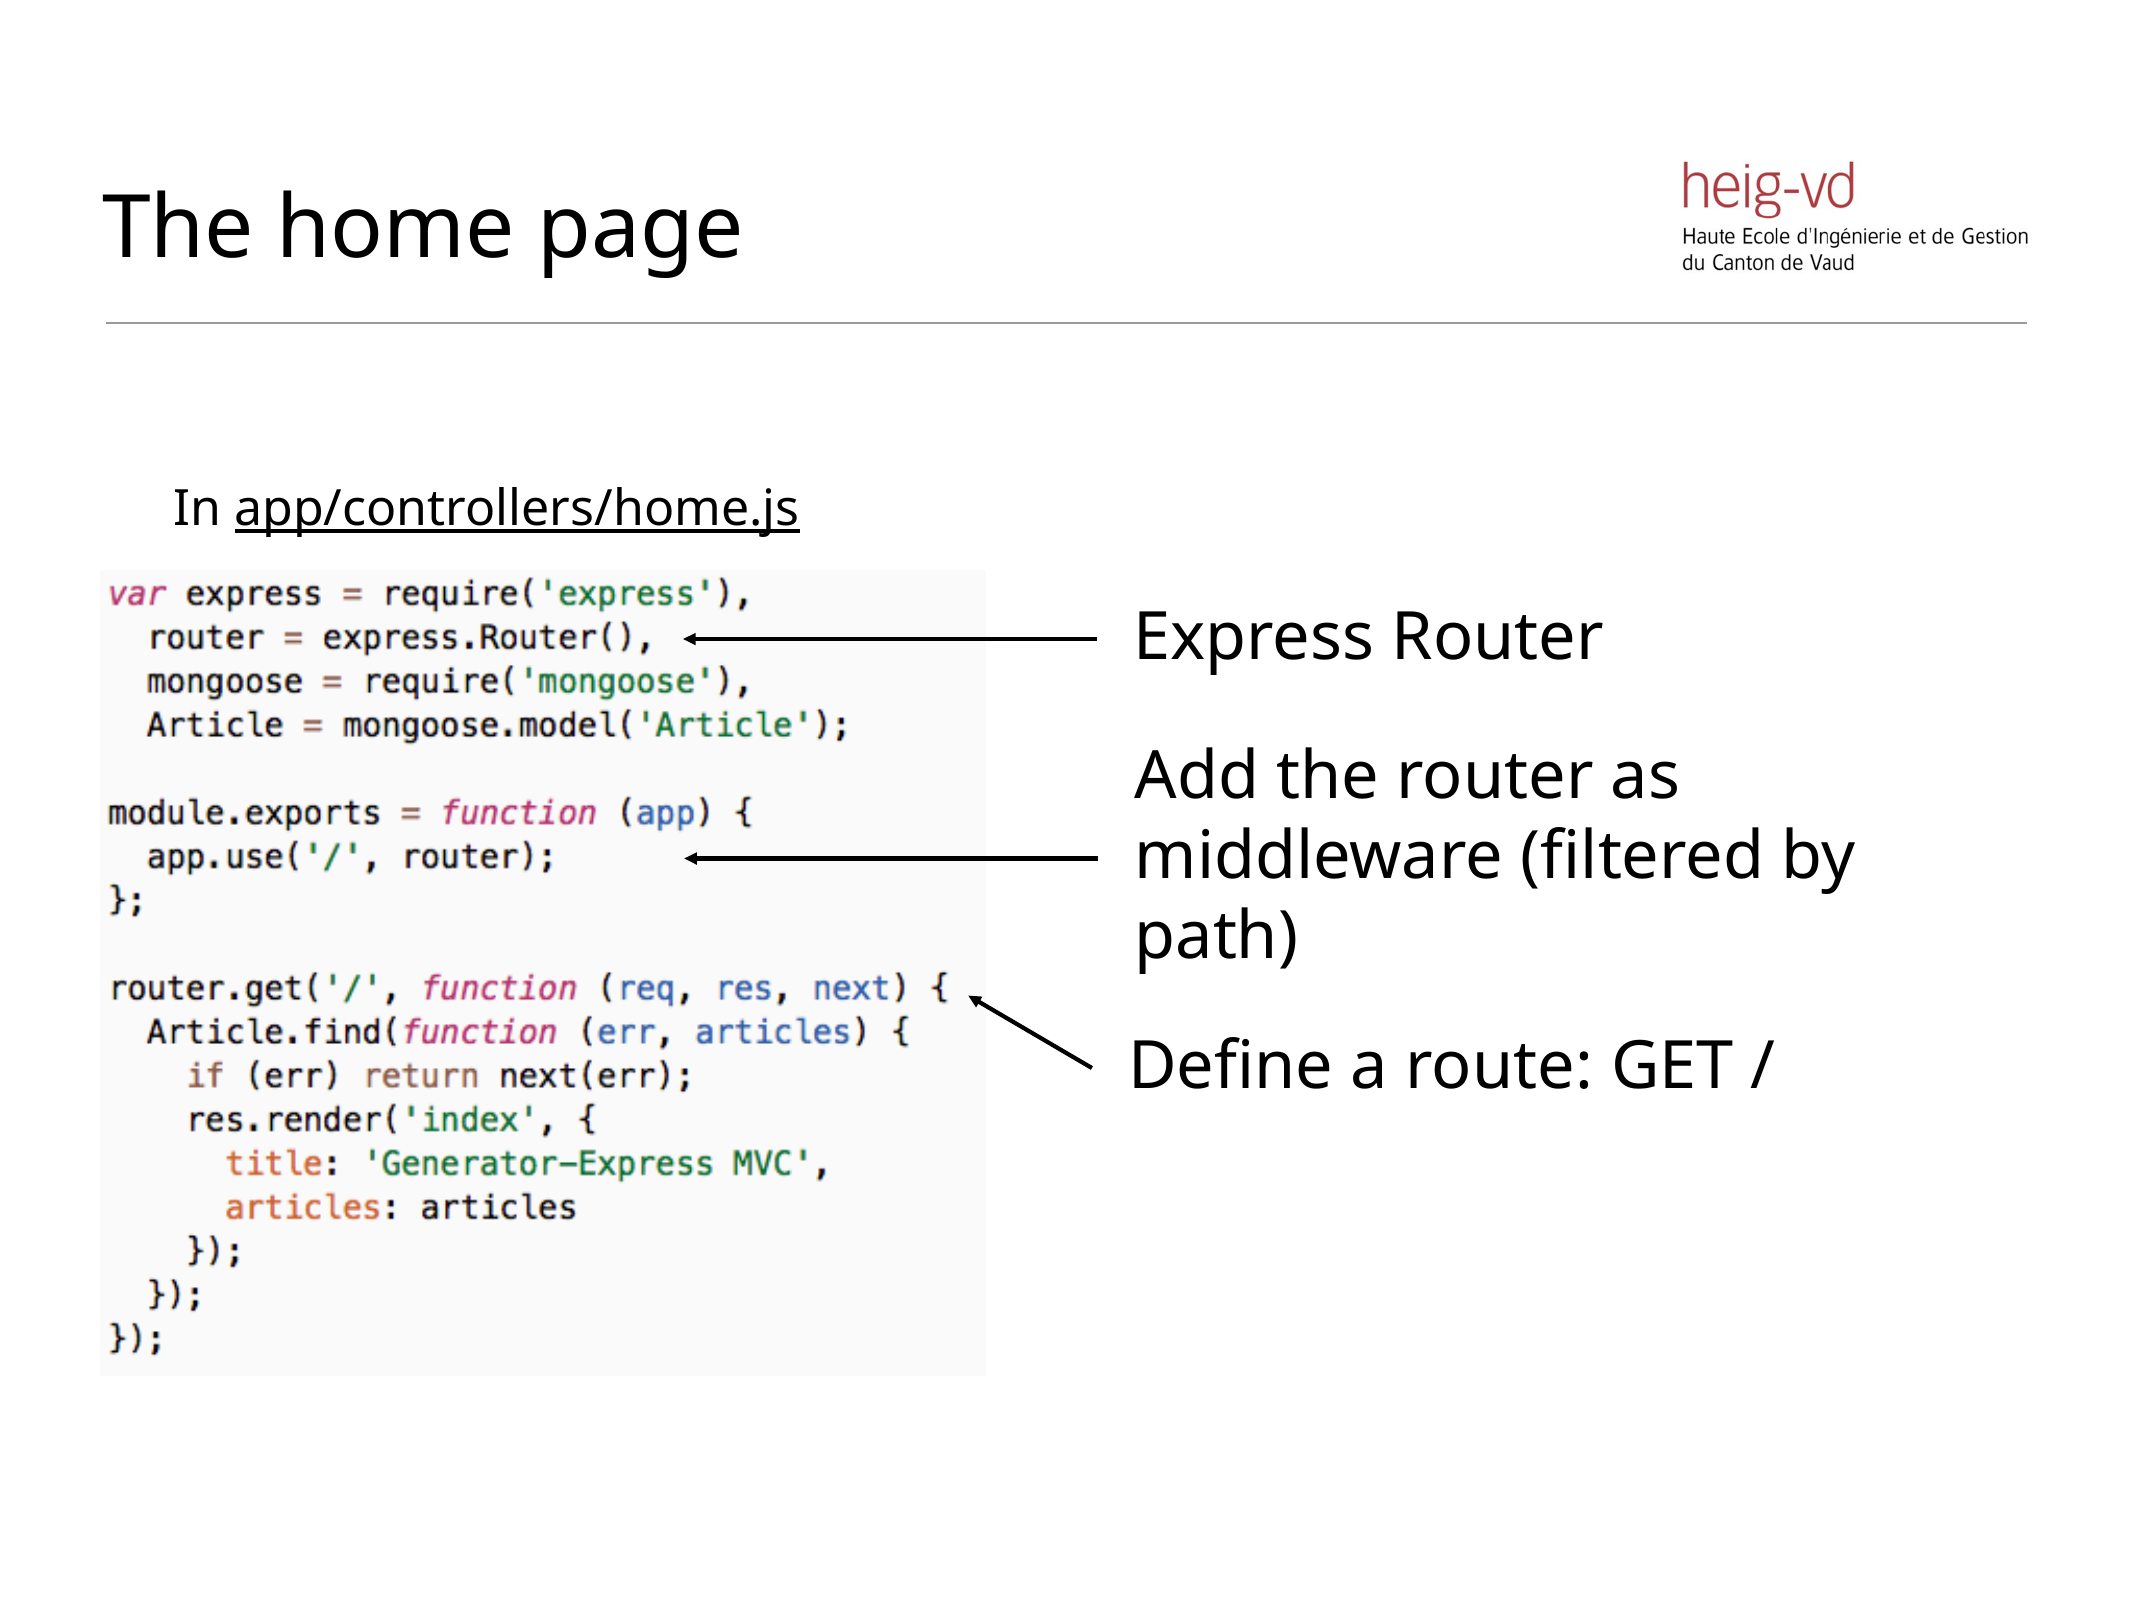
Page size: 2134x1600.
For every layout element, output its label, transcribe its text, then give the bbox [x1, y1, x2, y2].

text_box Add the router as middleware (filtered by path) [1126, 723, 2038, 981]
text_box In app/controllers/home.js [165, 466, 809, 544]
title The home page [93, 54, 2040, 284]
text_box Define a route: GET / [1120, 1013, 2031, 1111]
picture [100, 570, 986, 1376]
text_box Express Router [1125, 584, 2037, 682]
